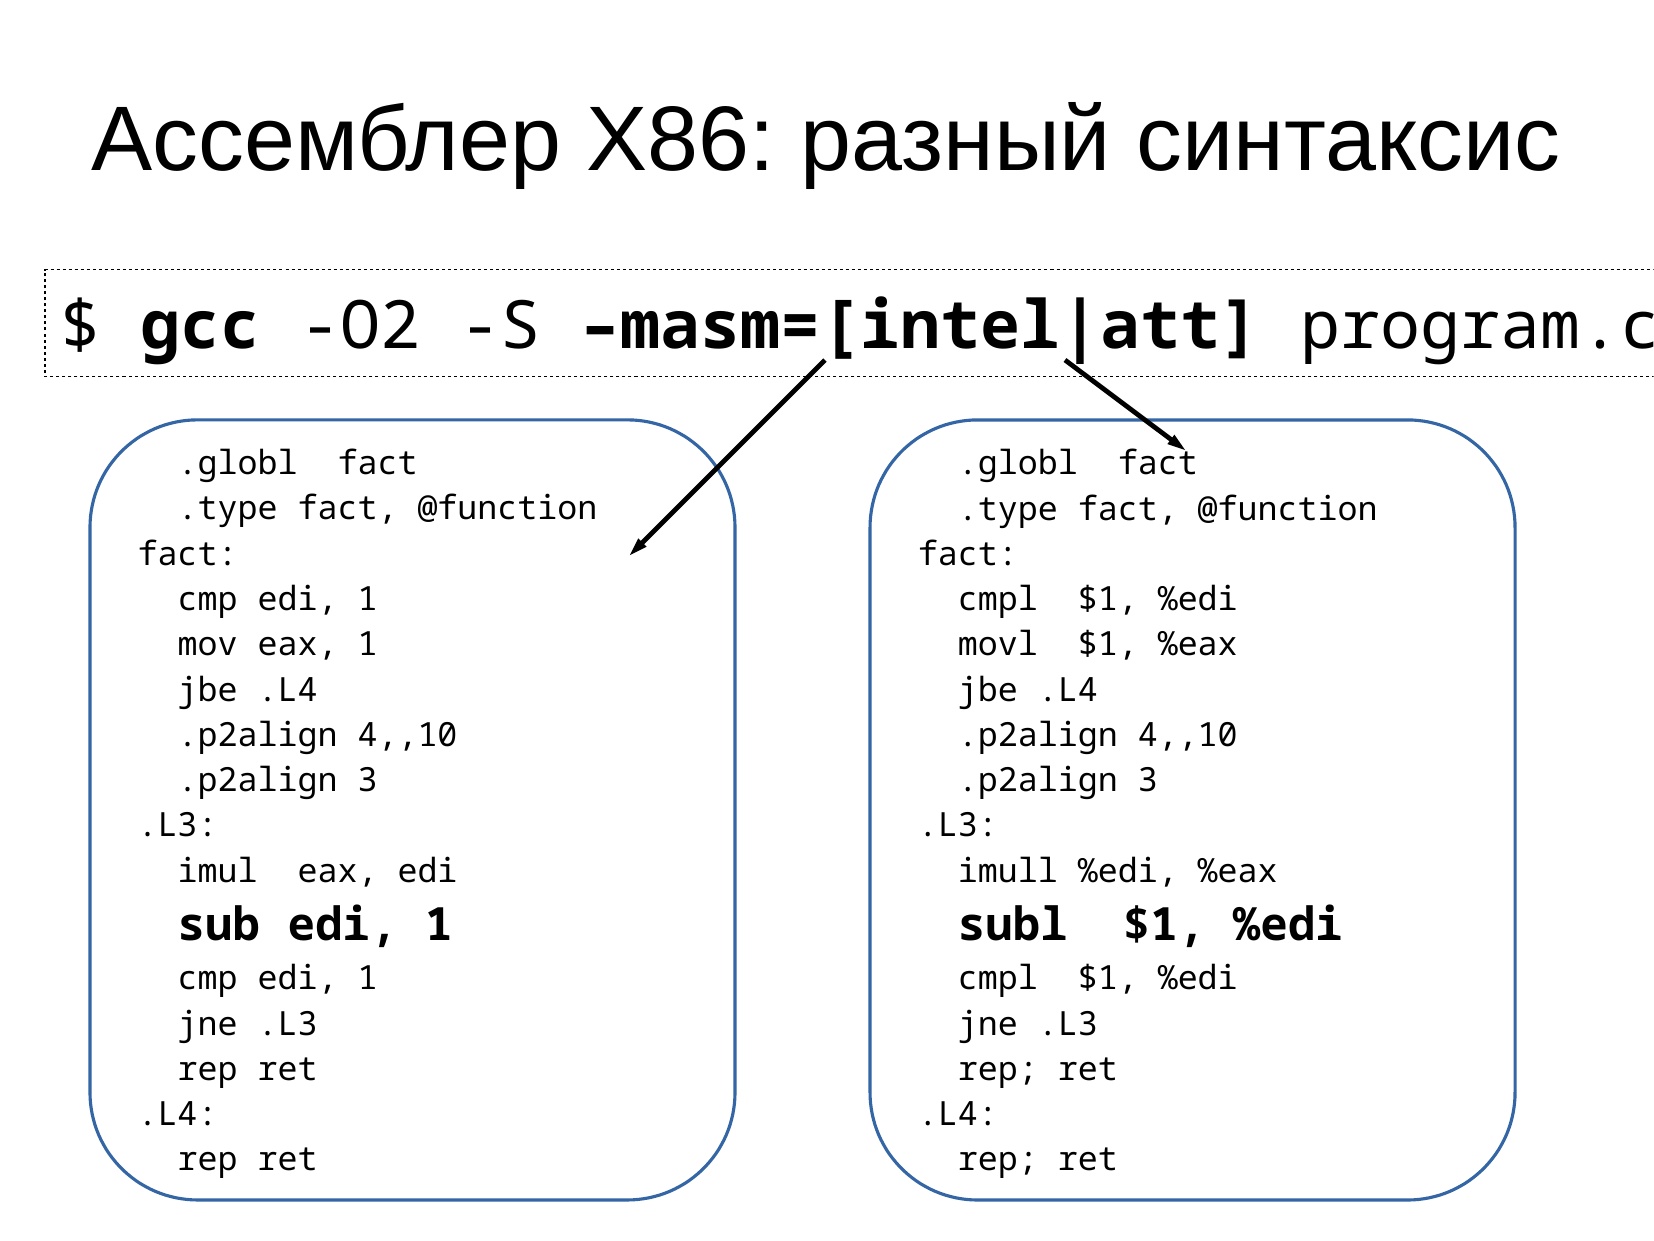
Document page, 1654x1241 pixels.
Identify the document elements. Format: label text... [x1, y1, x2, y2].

title Ассемблер X86: разный синтаксис [82, 30, 1571, 238]
text_box $ gcc -O2 -S –masm=[intel|att] program.c [45, 269, 1561, 376]
text_box .globl fact .type fact, @function fact: cmp edi, 1 mov eax, 1 jbe .L4 .p2align 4,,10 .p2align 3 .L3: imul eax, edi sub edi, 1 cmp edi, 1 jne .L3 rep ret .L4: rep ret [90, 419, 736, 1201]
text_box .globl fact .type fact, @function fact: cmpl $1, %edi movl $1, %eax jbe .L4 .p2align 4,,10 .p2align 3 .L3: imull %edi, %eax subl $1, %edi cmpl $1, %edi jne .L3 rep; ret .L4: rep; ret [870, 419, 1516, 1201]
